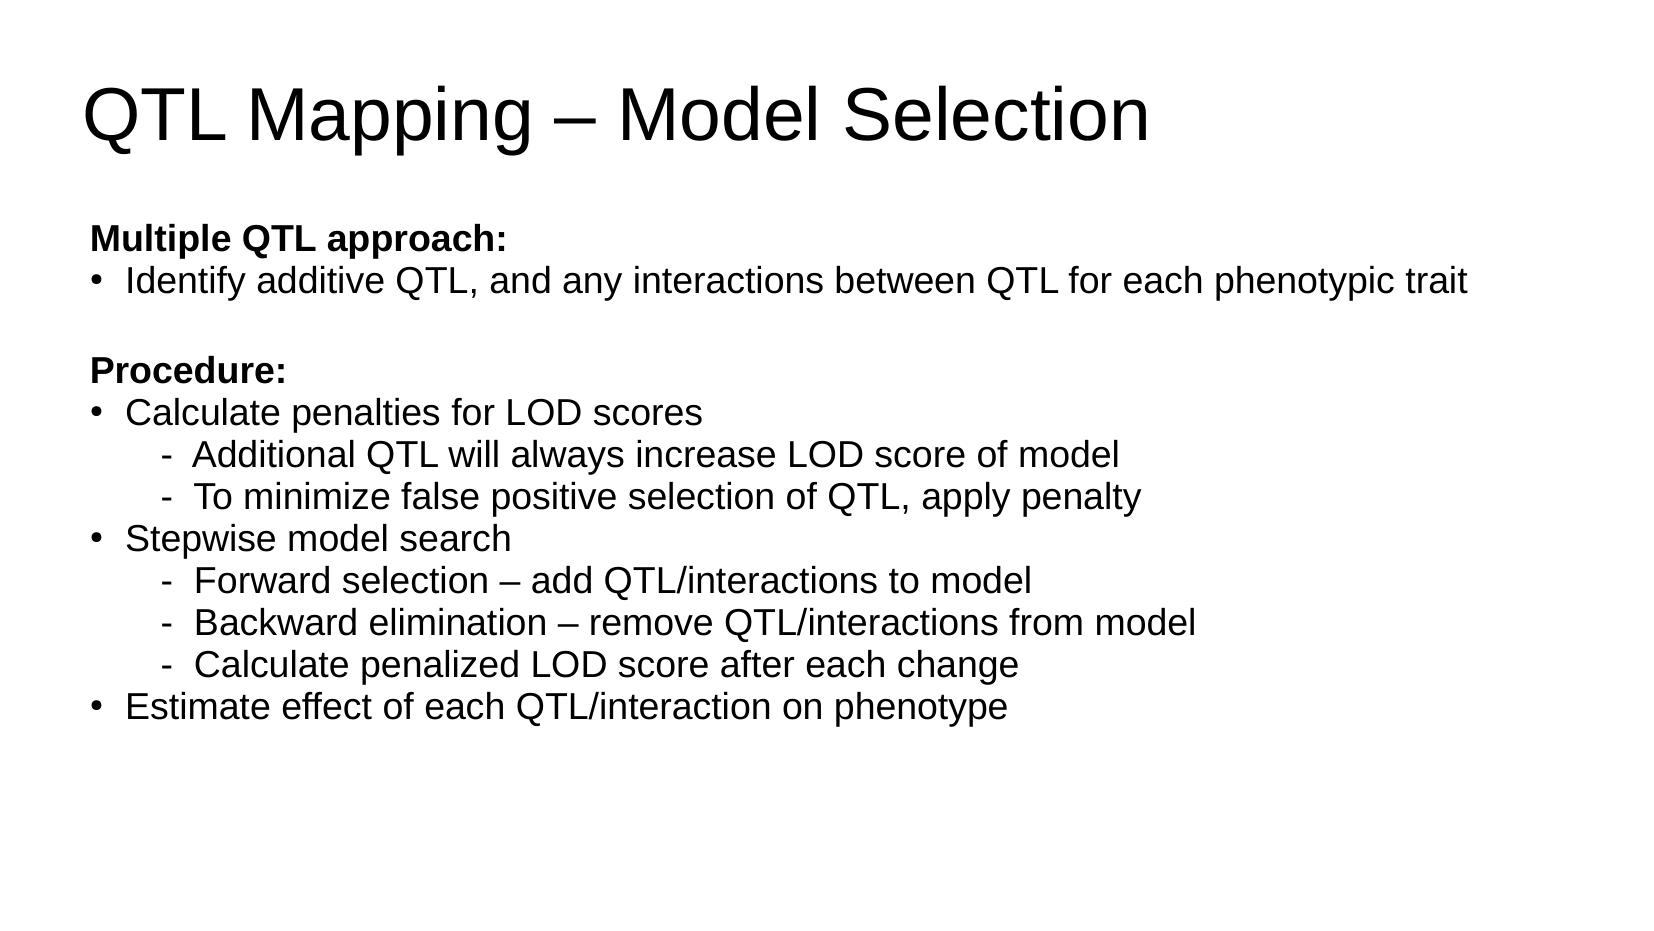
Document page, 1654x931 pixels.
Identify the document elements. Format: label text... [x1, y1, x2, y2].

text_box Procedure: Calculate penalties for LOD scores - Additional QTL will always increase LOD score of model - To minimize false positive selection of QTL, apply penalty Stepwise model search - Forward selection – add QTL/interactions to model - Backward elimination – remove QTL/interactions from model - Calculate penalized LOD score after each change Estimate effect of each QTL/interaction on phenotype [75, 342, 1212, 736]
title QTL Mapping – Model Selection [82, 37, 1571, 193]
text_box Multiple QTL approach: Identify additive QTL, and any interactions between QTL for each phenotypic trait [75, 210, 1531, 348]
